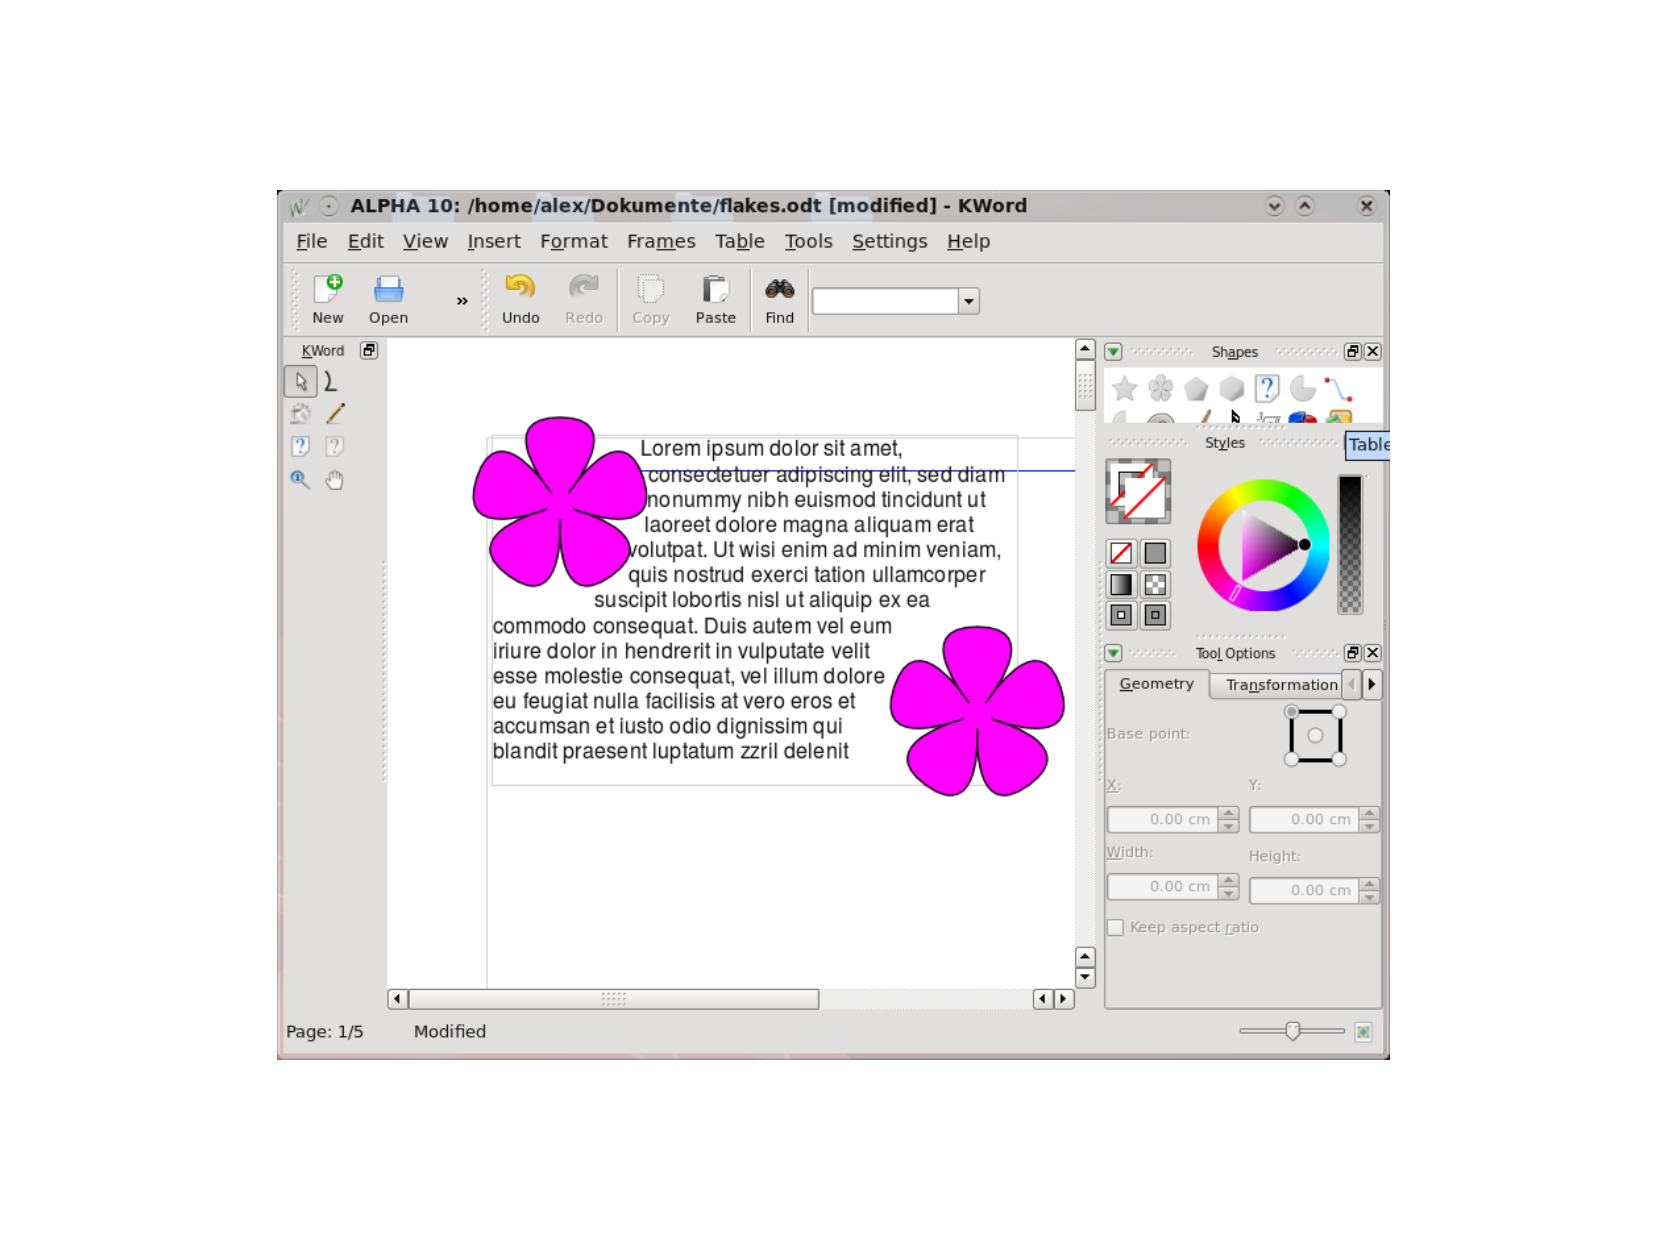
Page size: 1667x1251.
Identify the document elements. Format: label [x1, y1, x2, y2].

picture [277, 190, 1390, 1060]
